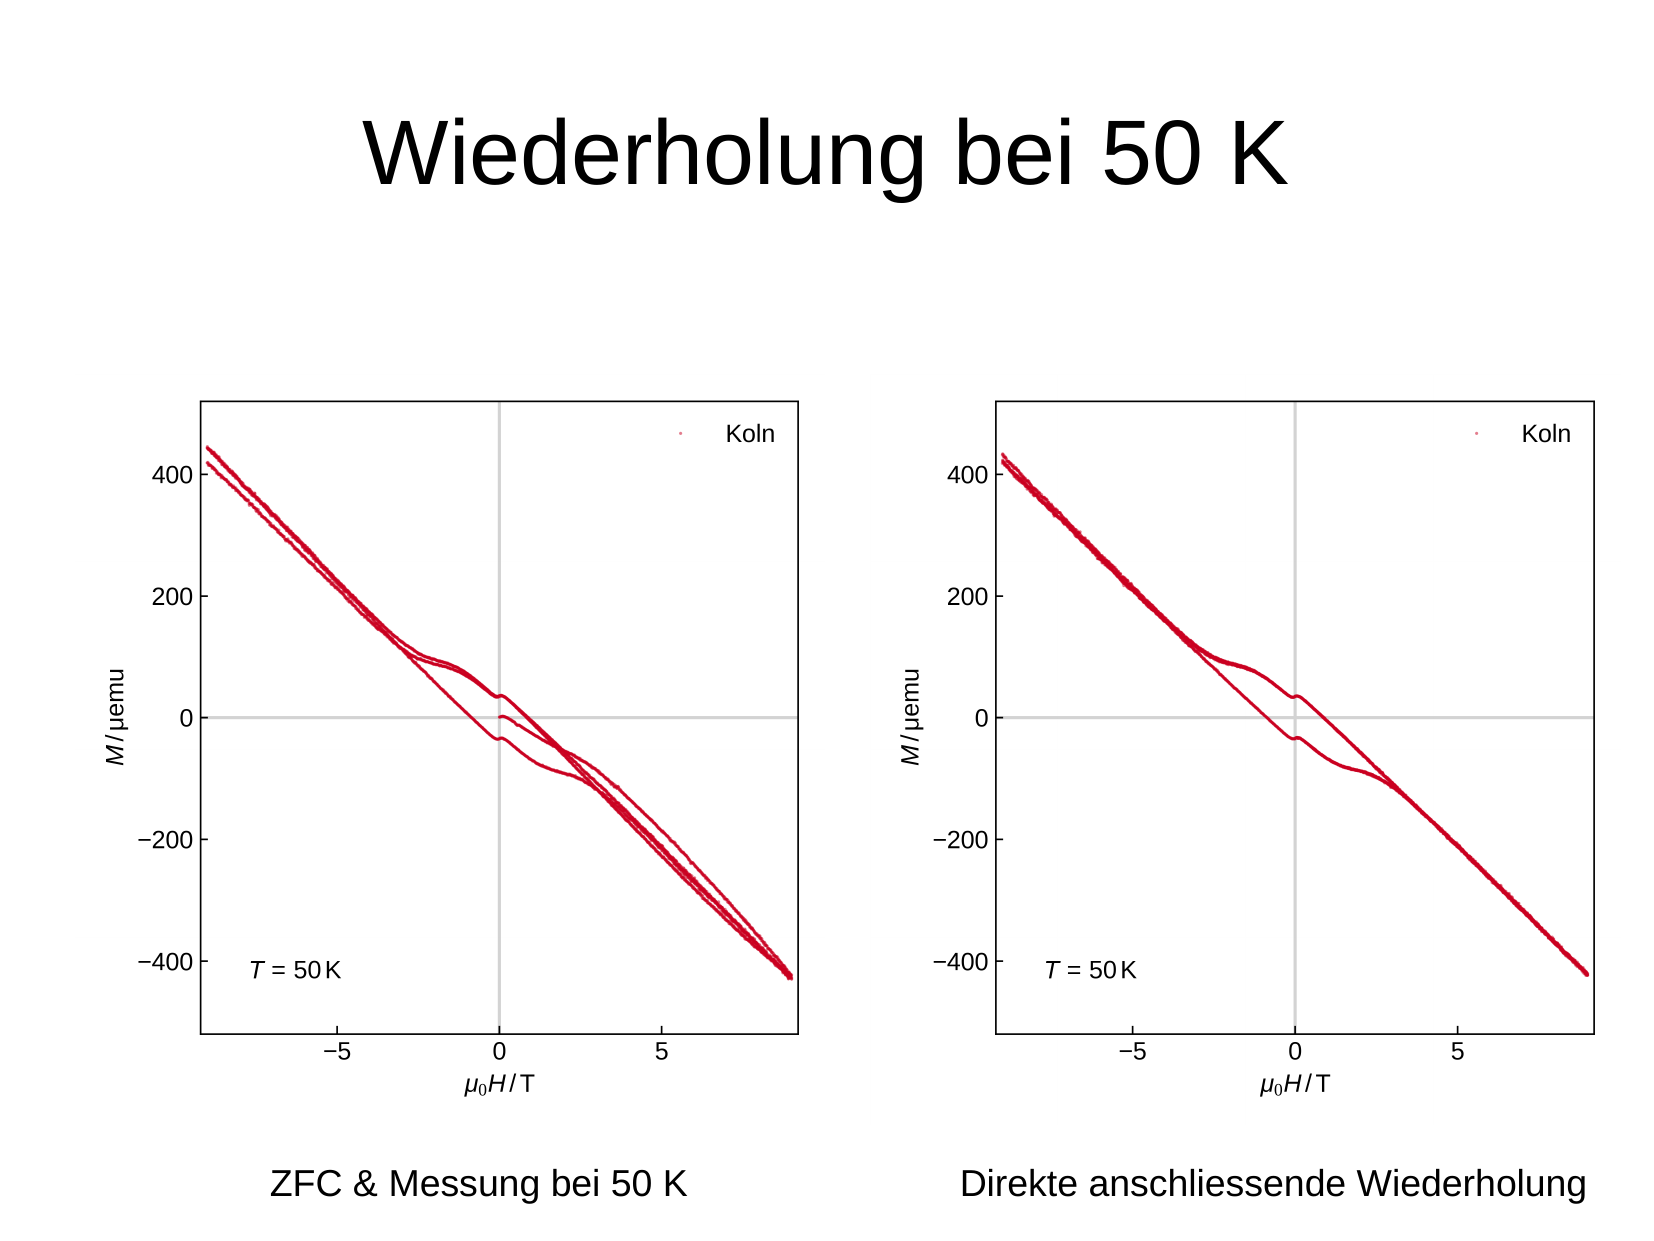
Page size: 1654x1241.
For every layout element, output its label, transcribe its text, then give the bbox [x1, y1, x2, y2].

picture [870, 374, 1621, 1125]
text_box ZFC & Messung bei 50 K [255, 1155, 704, 1212]
title Wiederholung bei 50 K [82, 49, 1571, 257]
text_box Direkte anschliessende Wiederholung [945, 1155, 1603, 1212]
picture [75, 374, 825, 1125]
